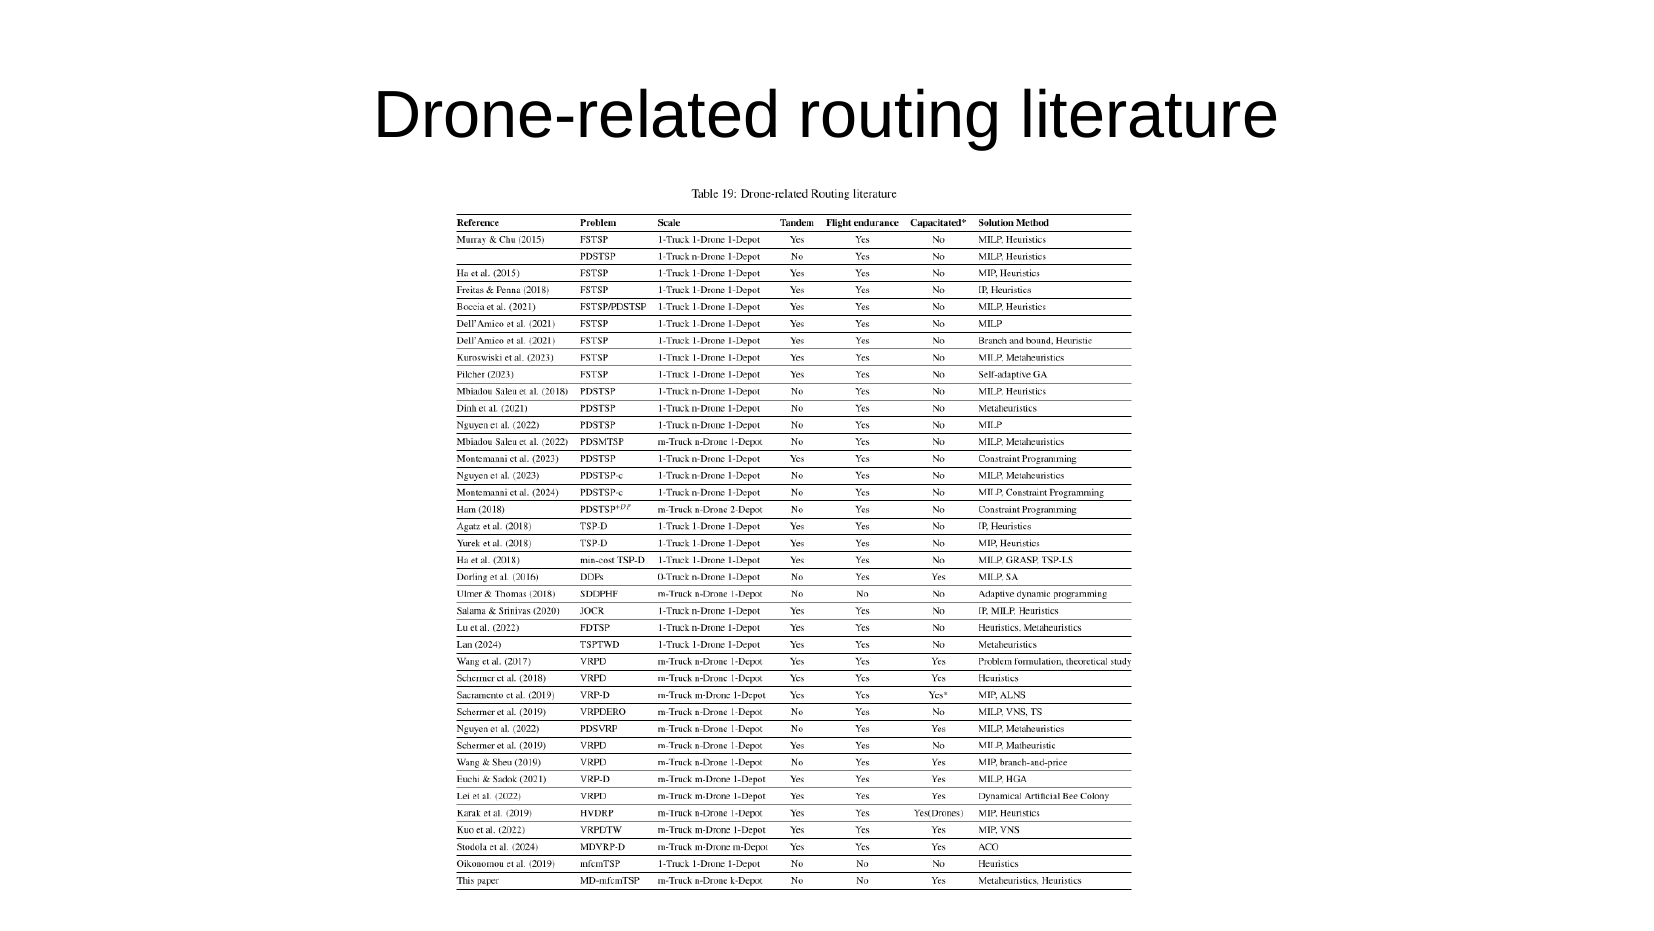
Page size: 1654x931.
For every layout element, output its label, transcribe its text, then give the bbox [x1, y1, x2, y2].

title Drone-related routing literature [82, 37, 1571, 193]
picture [450, 187, 1141, 897]
